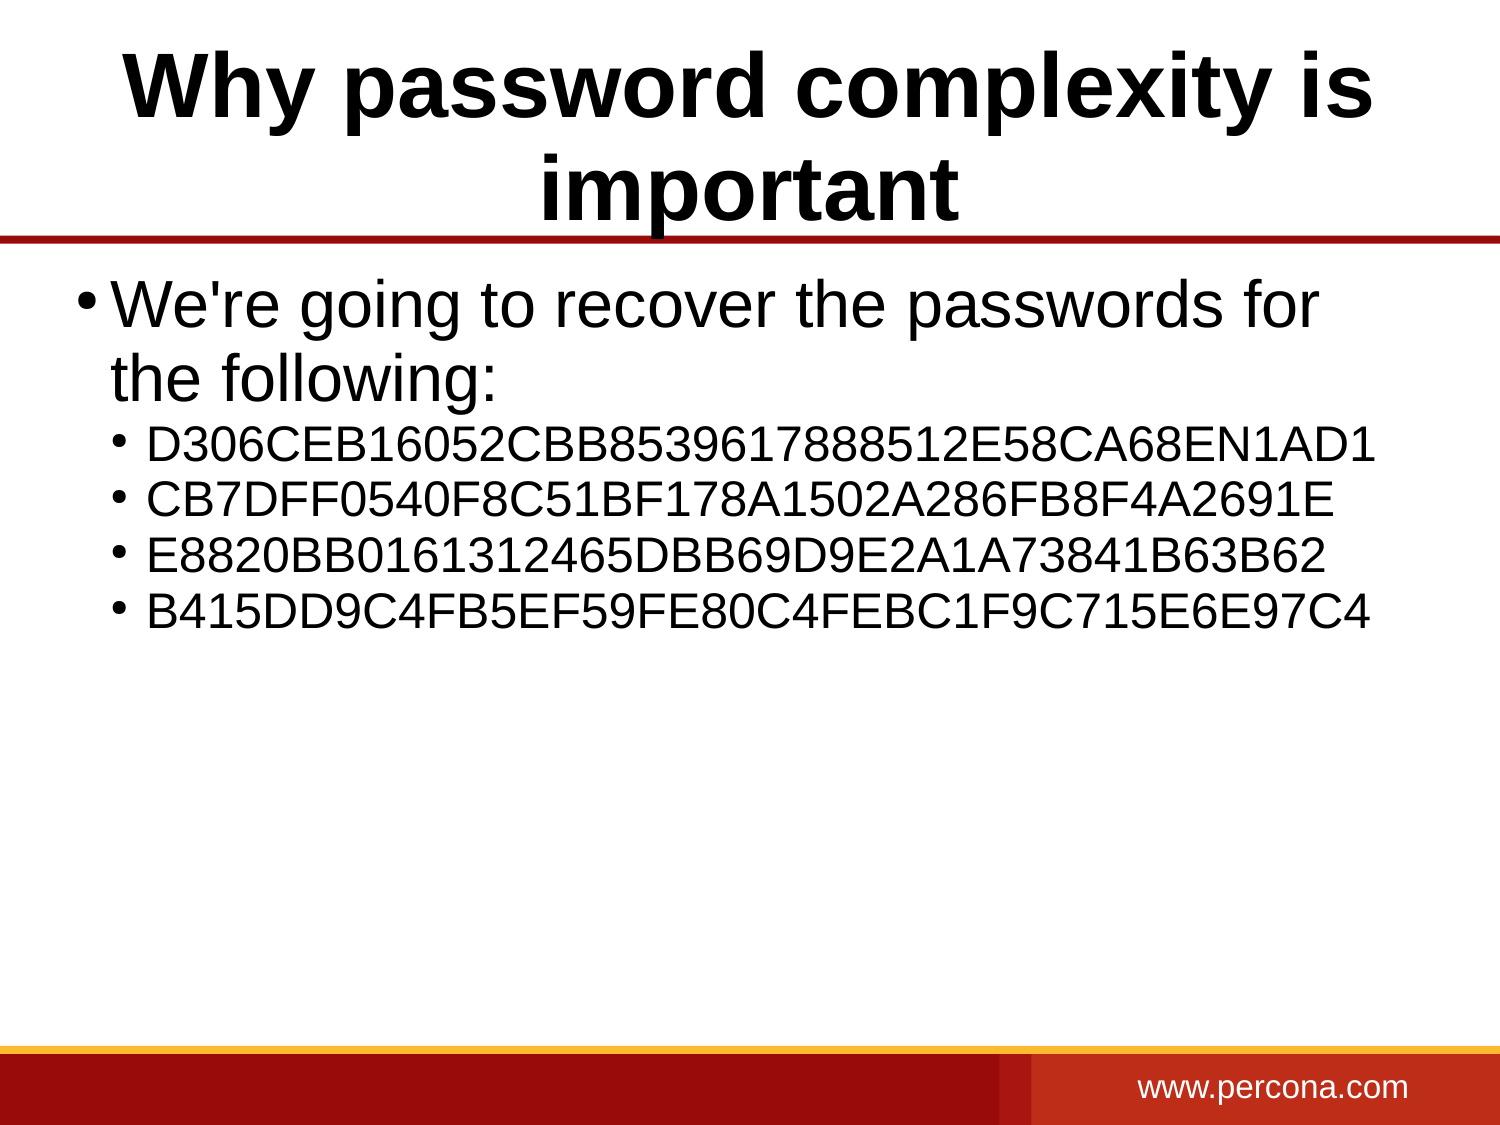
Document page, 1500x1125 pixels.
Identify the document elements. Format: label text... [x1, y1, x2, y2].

text_box We're going to recover the passwords for the following: D306CEB16052CBB8539617888512E58CA68EN1AD1 CB7DFF0540F8C51BF178A1502A286FB8F4A2691E E8820BB0161312465DBB69D9E2A1A73841B63B62 B415DD9C4FB5EF59FE80C4FEBC1F9C715E6E97C4 [75, 263, 1425, 1006]
text_box Why password complexity is important [75, 44, 1425, 233]
